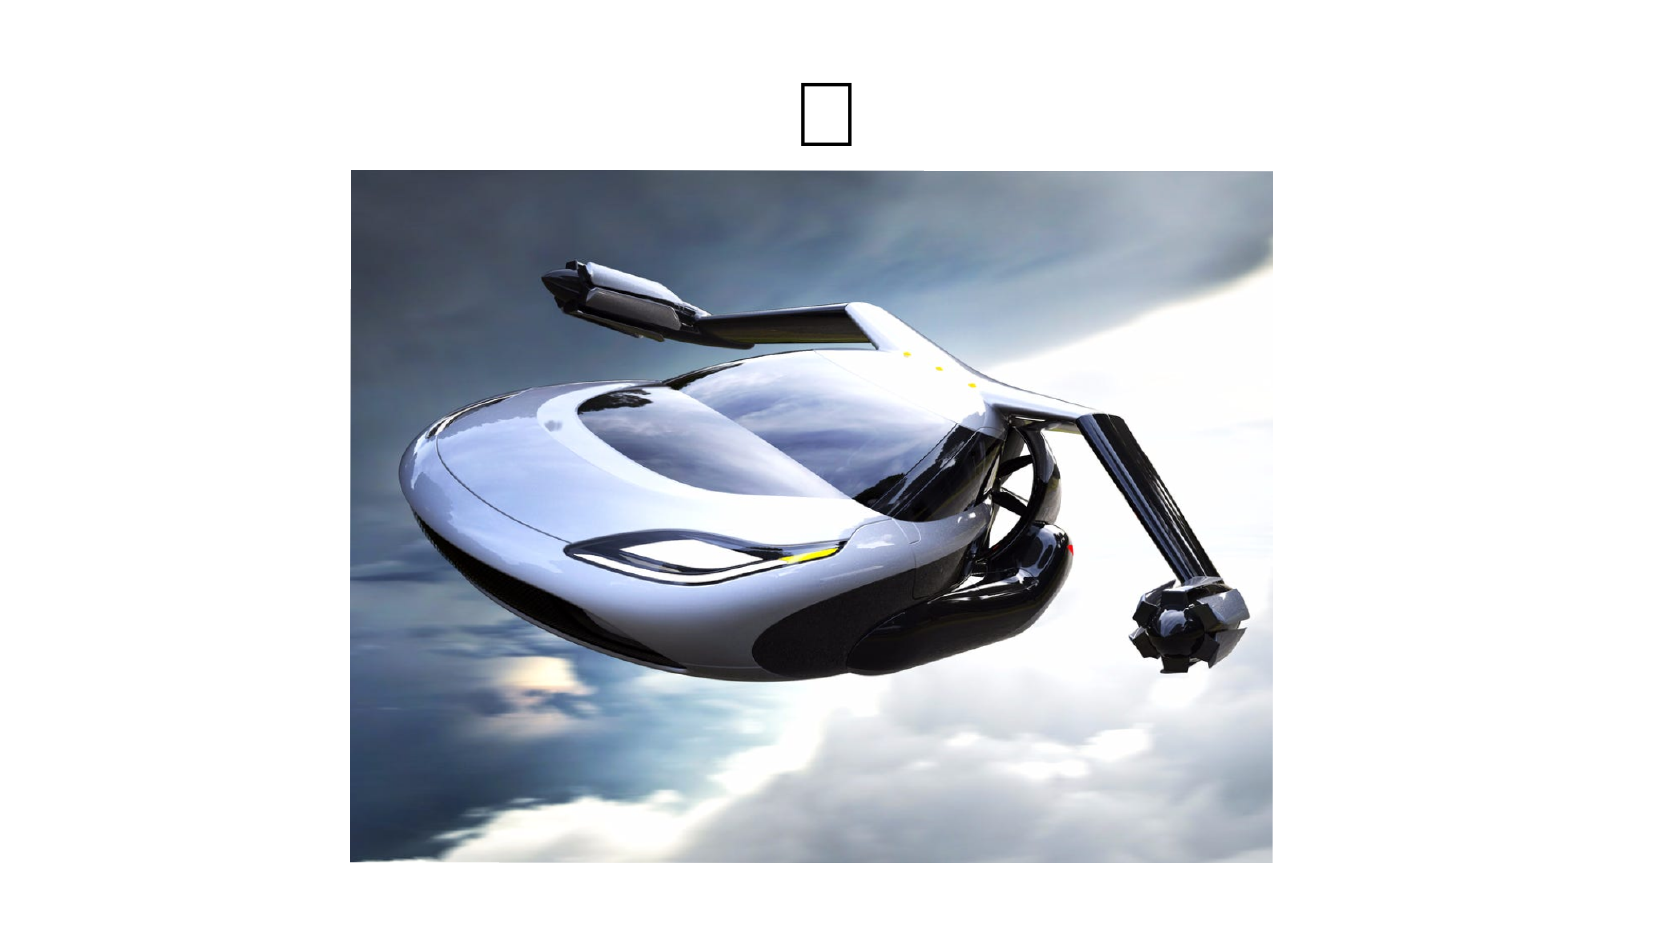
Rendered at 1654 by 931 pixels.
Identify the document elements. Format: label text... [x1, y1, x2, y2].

title 🚀 [82, 37, 1571, 193]
picture [349, 169, 1273, 863]
